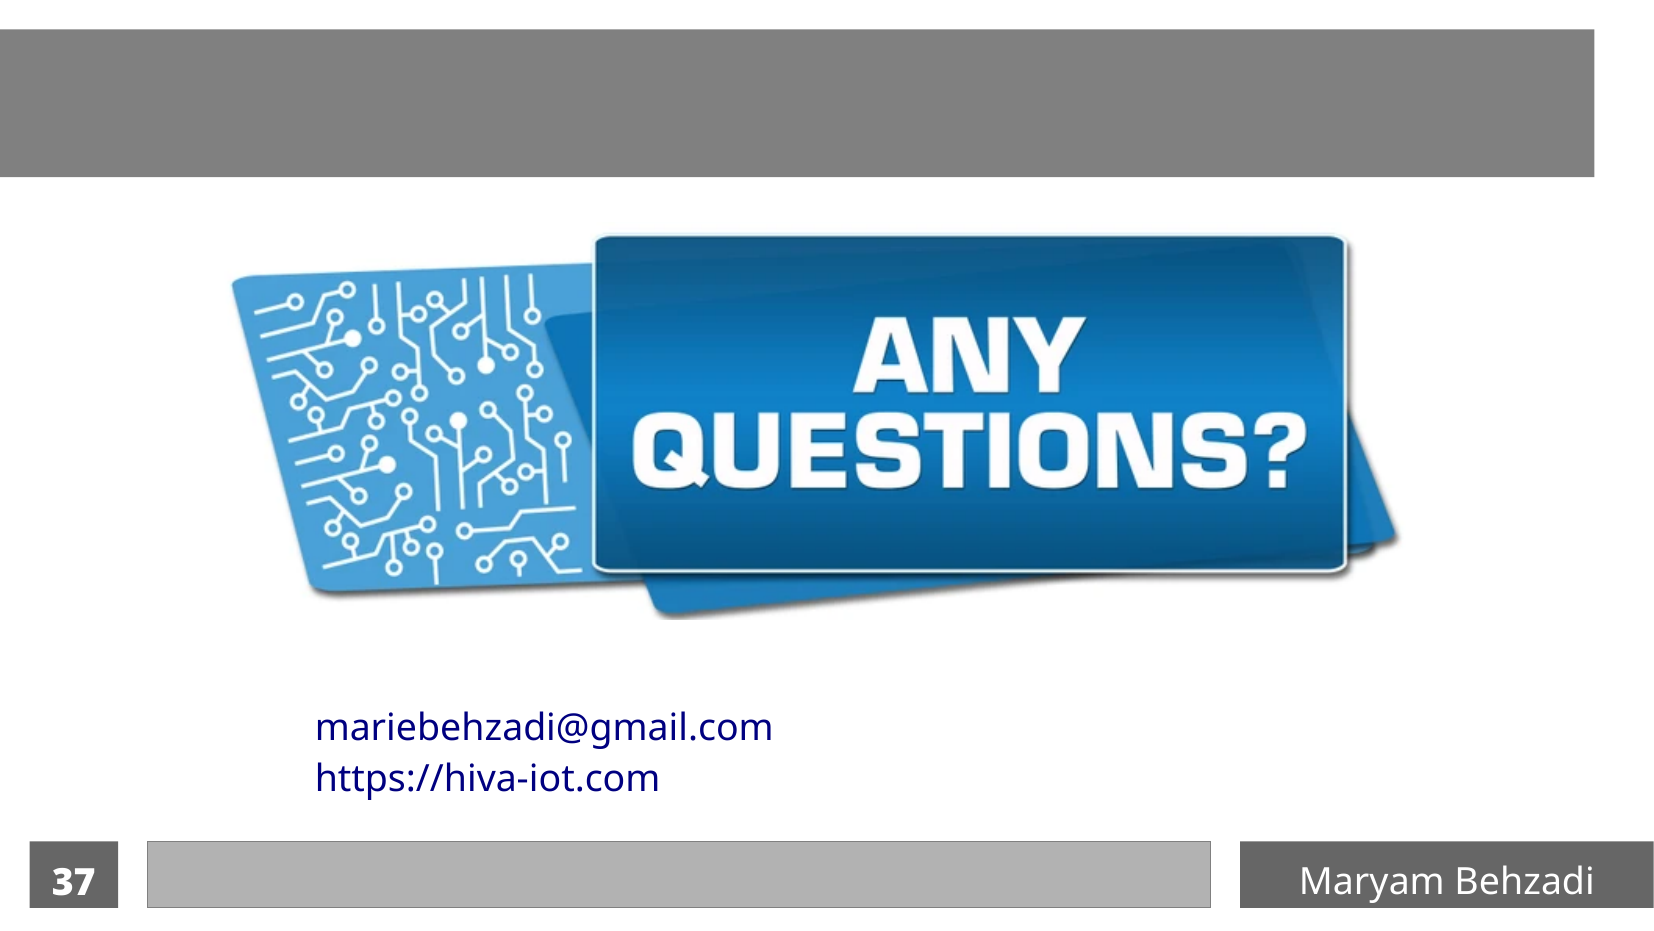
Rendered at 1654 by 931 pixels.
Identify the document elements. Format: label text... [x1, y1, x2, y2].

picture [203, 222, 1424, 620]
text_box mariebehzadi@gmail.com https://hiva-iot.com [300, 692, 1388, 792]
